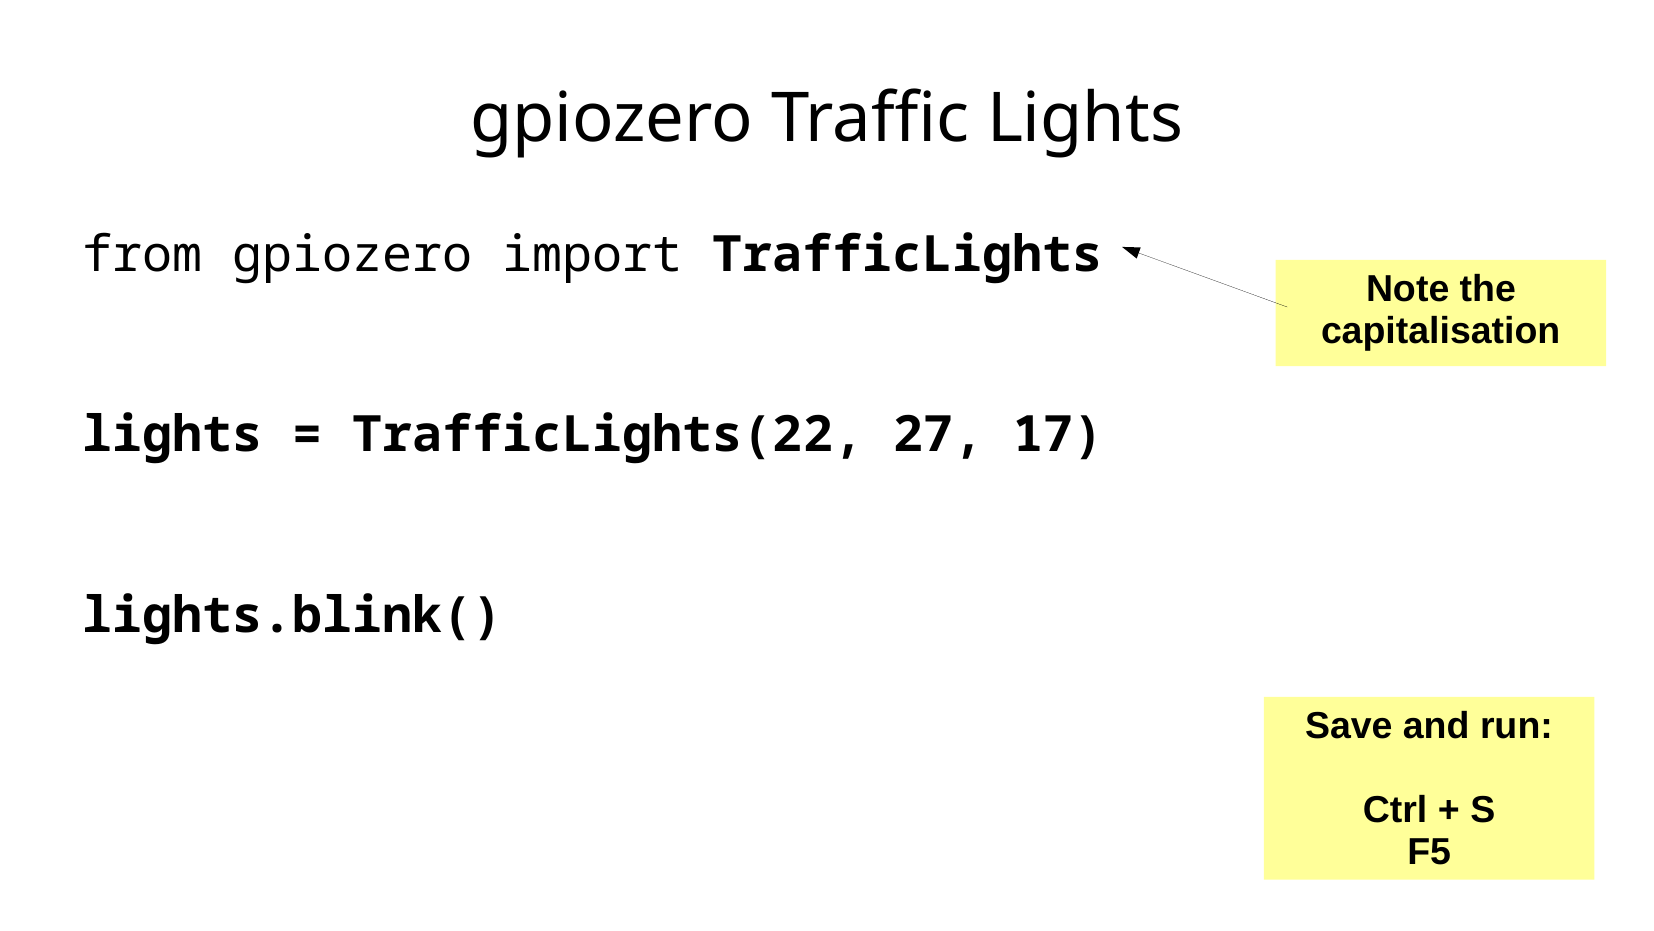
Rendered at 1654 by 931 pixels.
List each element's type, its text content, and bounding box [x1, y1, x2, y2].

text_box Note the capitalisation [1275, 259, 1607, 367]
list from gpiozero import TrafficLights lights = TrafficLights(22, 27, 17) lights.blink() [82, 217, 1571, 758]
text_box Save and run: Ctrl + S F5 [1263, 696, 1595, 880]
title gpiozero Traffic Lights [82, 37, 1571, 193]
